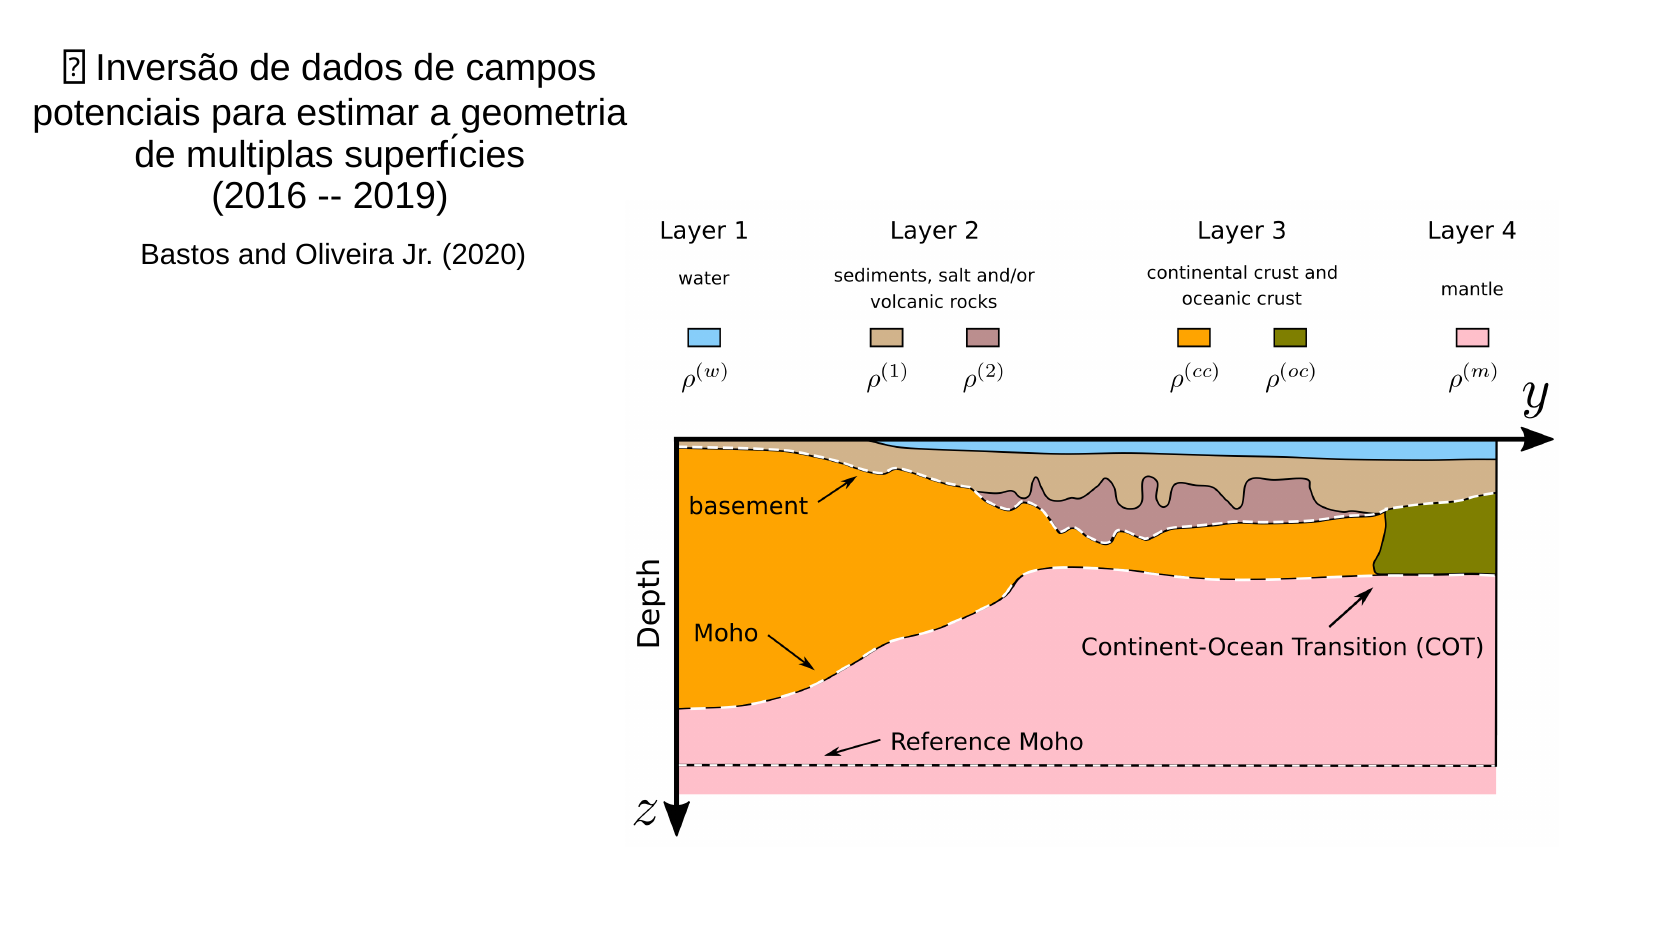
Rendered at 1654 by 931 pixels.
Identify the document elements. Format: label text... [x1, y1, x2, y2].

text_box ⍰ Inversão de dados de campos potenciais para estimar a geometria de multiplas superfı́cies (2016 -- 2019) [17, 32, 674, 249]
picture [625, 200, 1559, 847]
text_box Bastos and Oliveira Jr. (2020) [85, 230, 582, 278]
